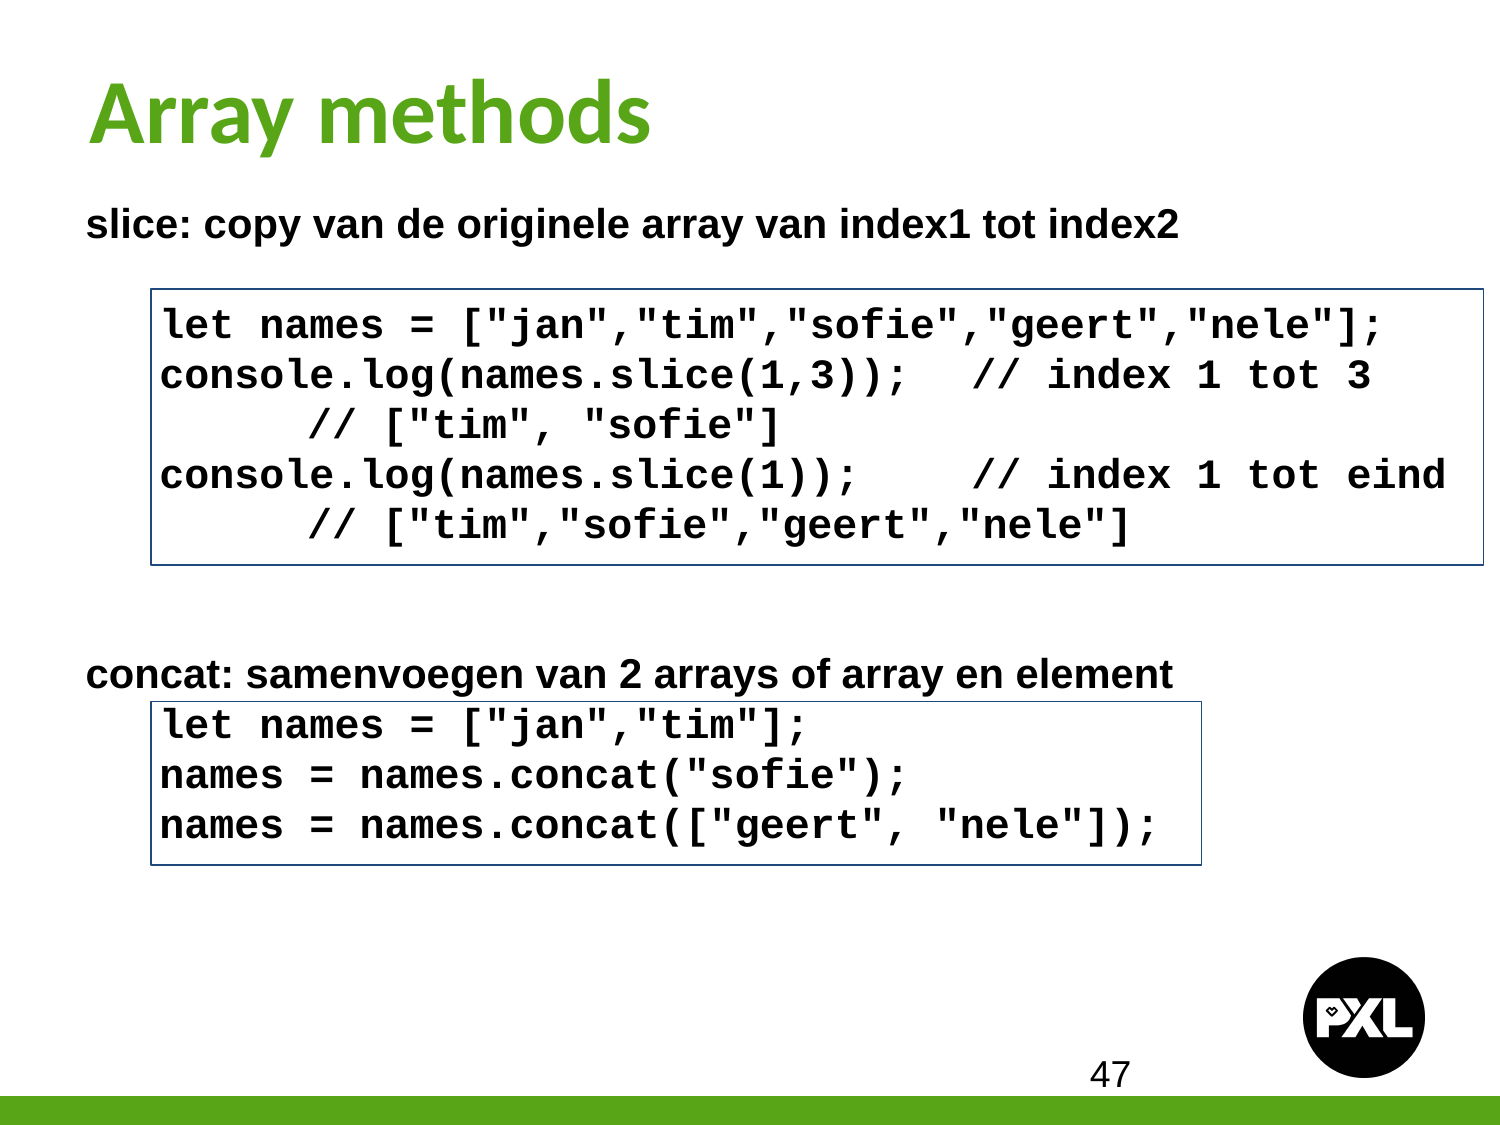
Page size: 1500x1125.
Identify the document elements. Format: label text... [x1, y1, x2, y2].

text_box Array methods [75, 45, 1425, 189]
text_box slice: copy van de originele array van index1 tot index2 let names = ["jan","tim","sofie","geert","nele"]; console.log(names.slice(1,3)); // index 1 tot 3 // ["tim", "sofie"] console.log(names.slice(1)); // index 1 tot eind // ["tim","sofie","geert","nele"] concat: samenvoegen van 2 arrays of array en element let names = ["jan","tim"]; names = names.concat("sofie"); names = names.concat(["geert", "nele"]); [70, 189, 1500, 1125]
